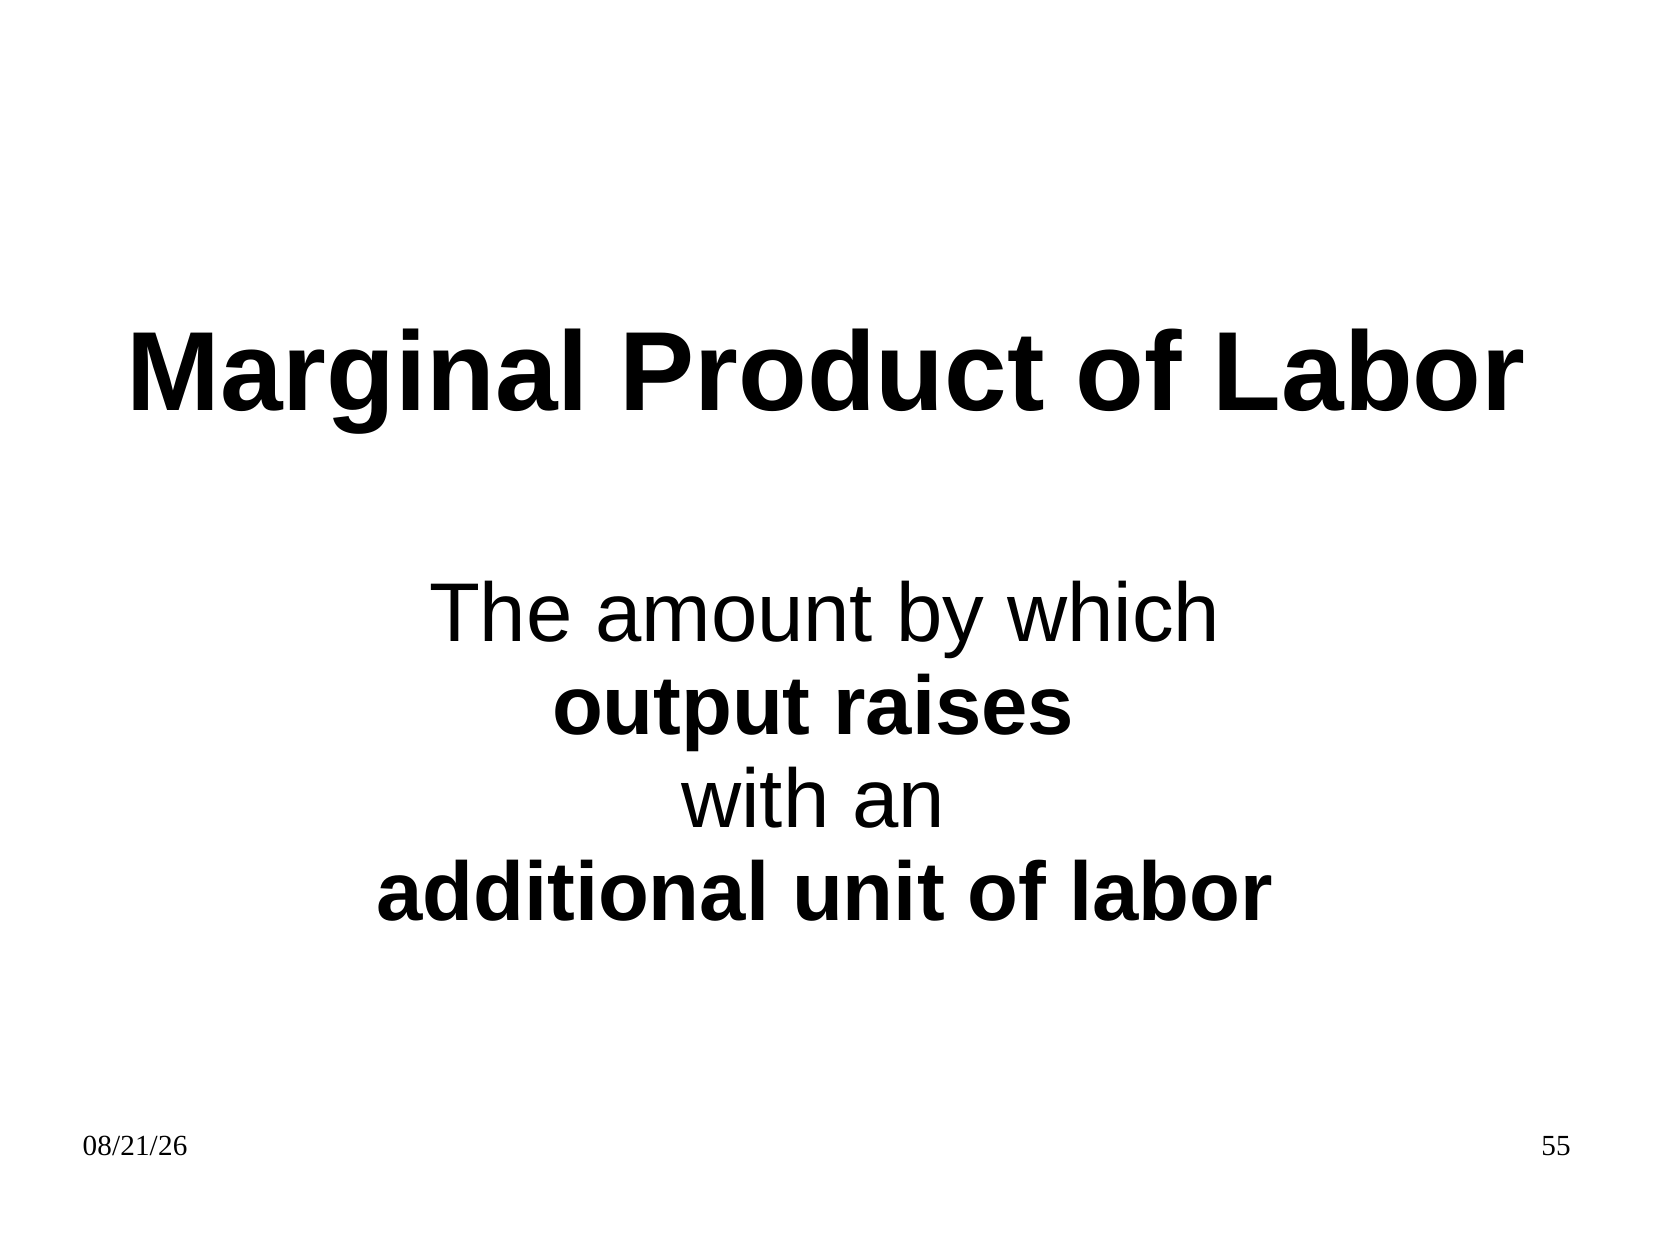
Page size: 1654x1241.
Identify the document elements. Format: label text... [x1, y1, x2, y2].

subtitle The amount by which output raises with an additional unit of labor [80, 566, 1570, 939]
title Marginal Product of Labor [82, 267, 1571, 476]
